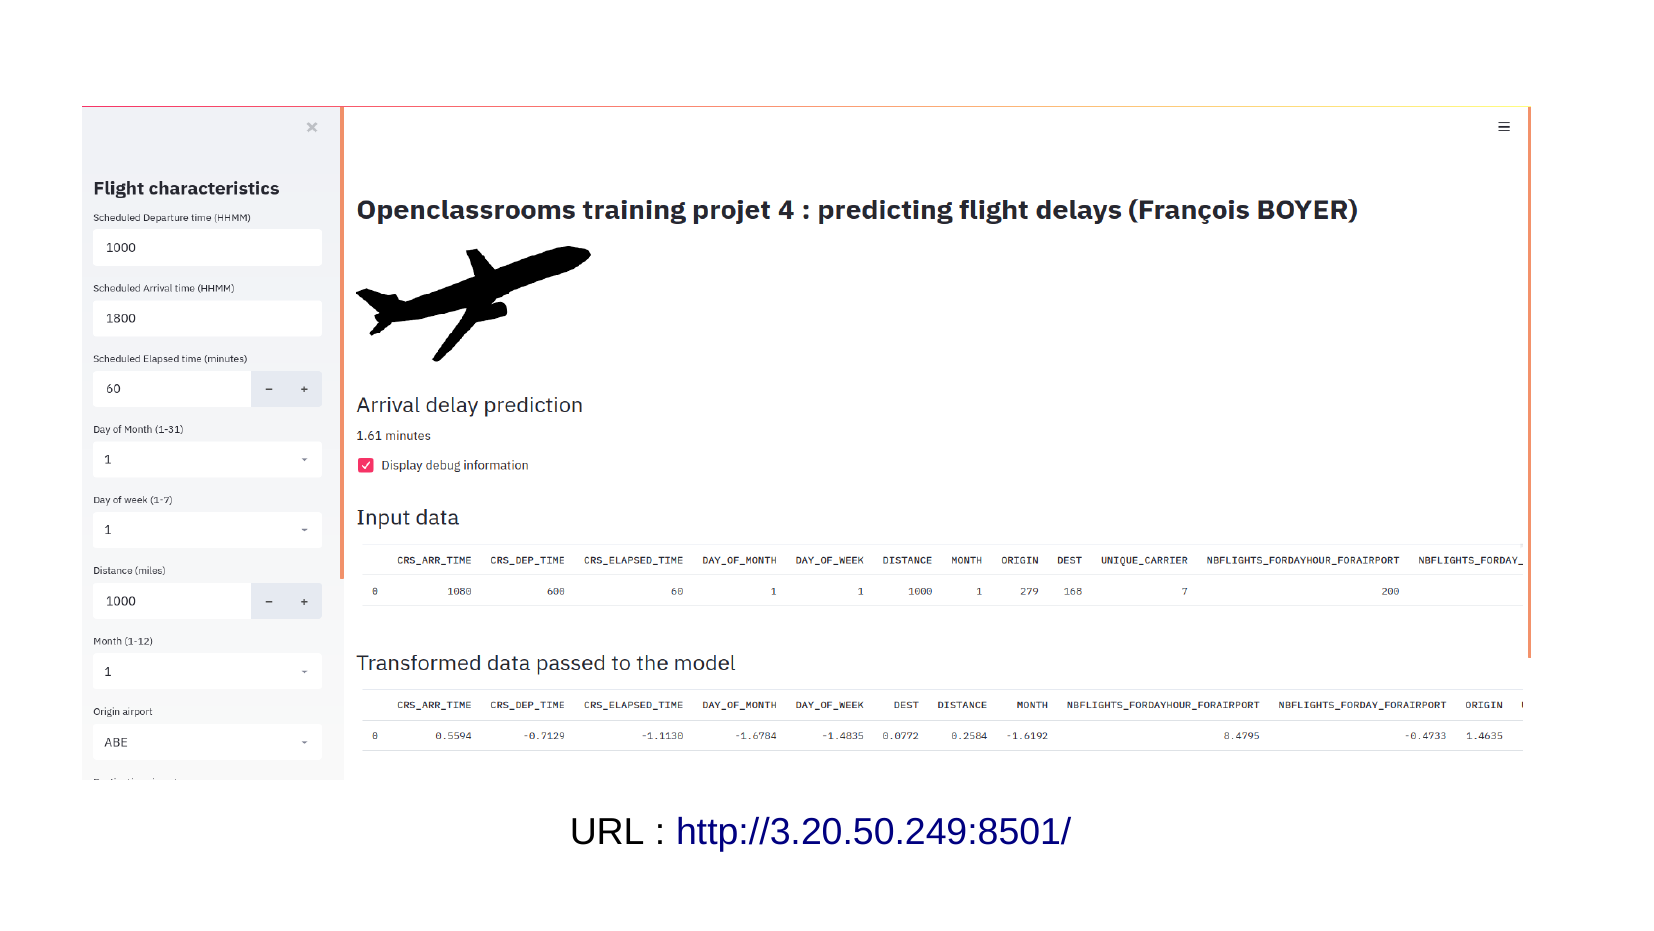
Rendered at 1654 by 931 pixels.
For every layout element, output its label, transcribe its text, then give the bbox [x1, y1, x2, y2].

text_box URL : http://3.20.50.249:8501/ [555, 803, 1134, 902]
picture [82, 106, 1531, 780]
